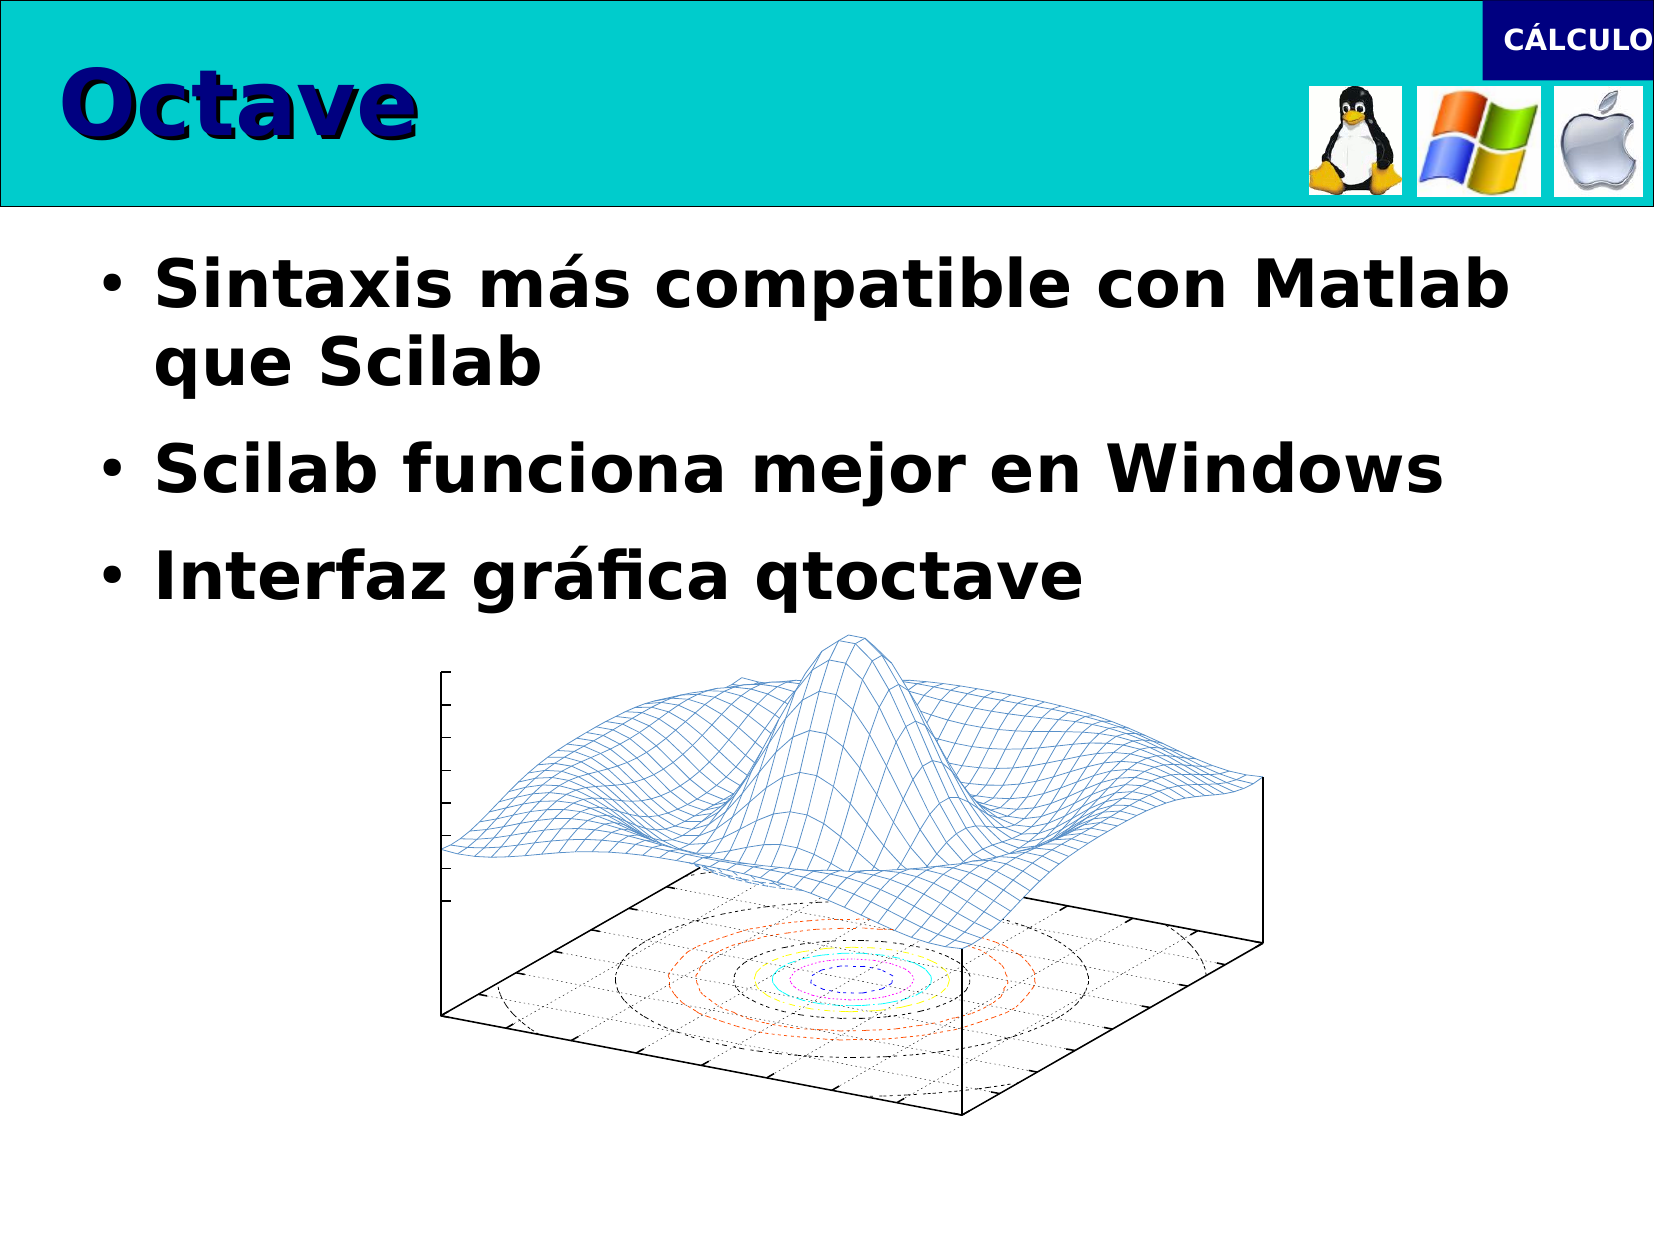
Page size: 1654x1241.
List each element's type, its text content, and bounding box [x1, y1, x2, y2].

picture [371, 619, 1310, 1147]
picture [1417, 86, 1541, 197]
title Octave [59, 22, 1654, 185]
picture [1554, 86, 1643, 197]
text_box CÁLCULO [1482, 0, 1654, 81]
list Sintaxis más compatible con Matlab que Scilab Scilab funciona mejor en Windows Interfaz gráfica qtoctave [82, 245, 1571, 1094]
picture [1309, 86, 1402, 195]
